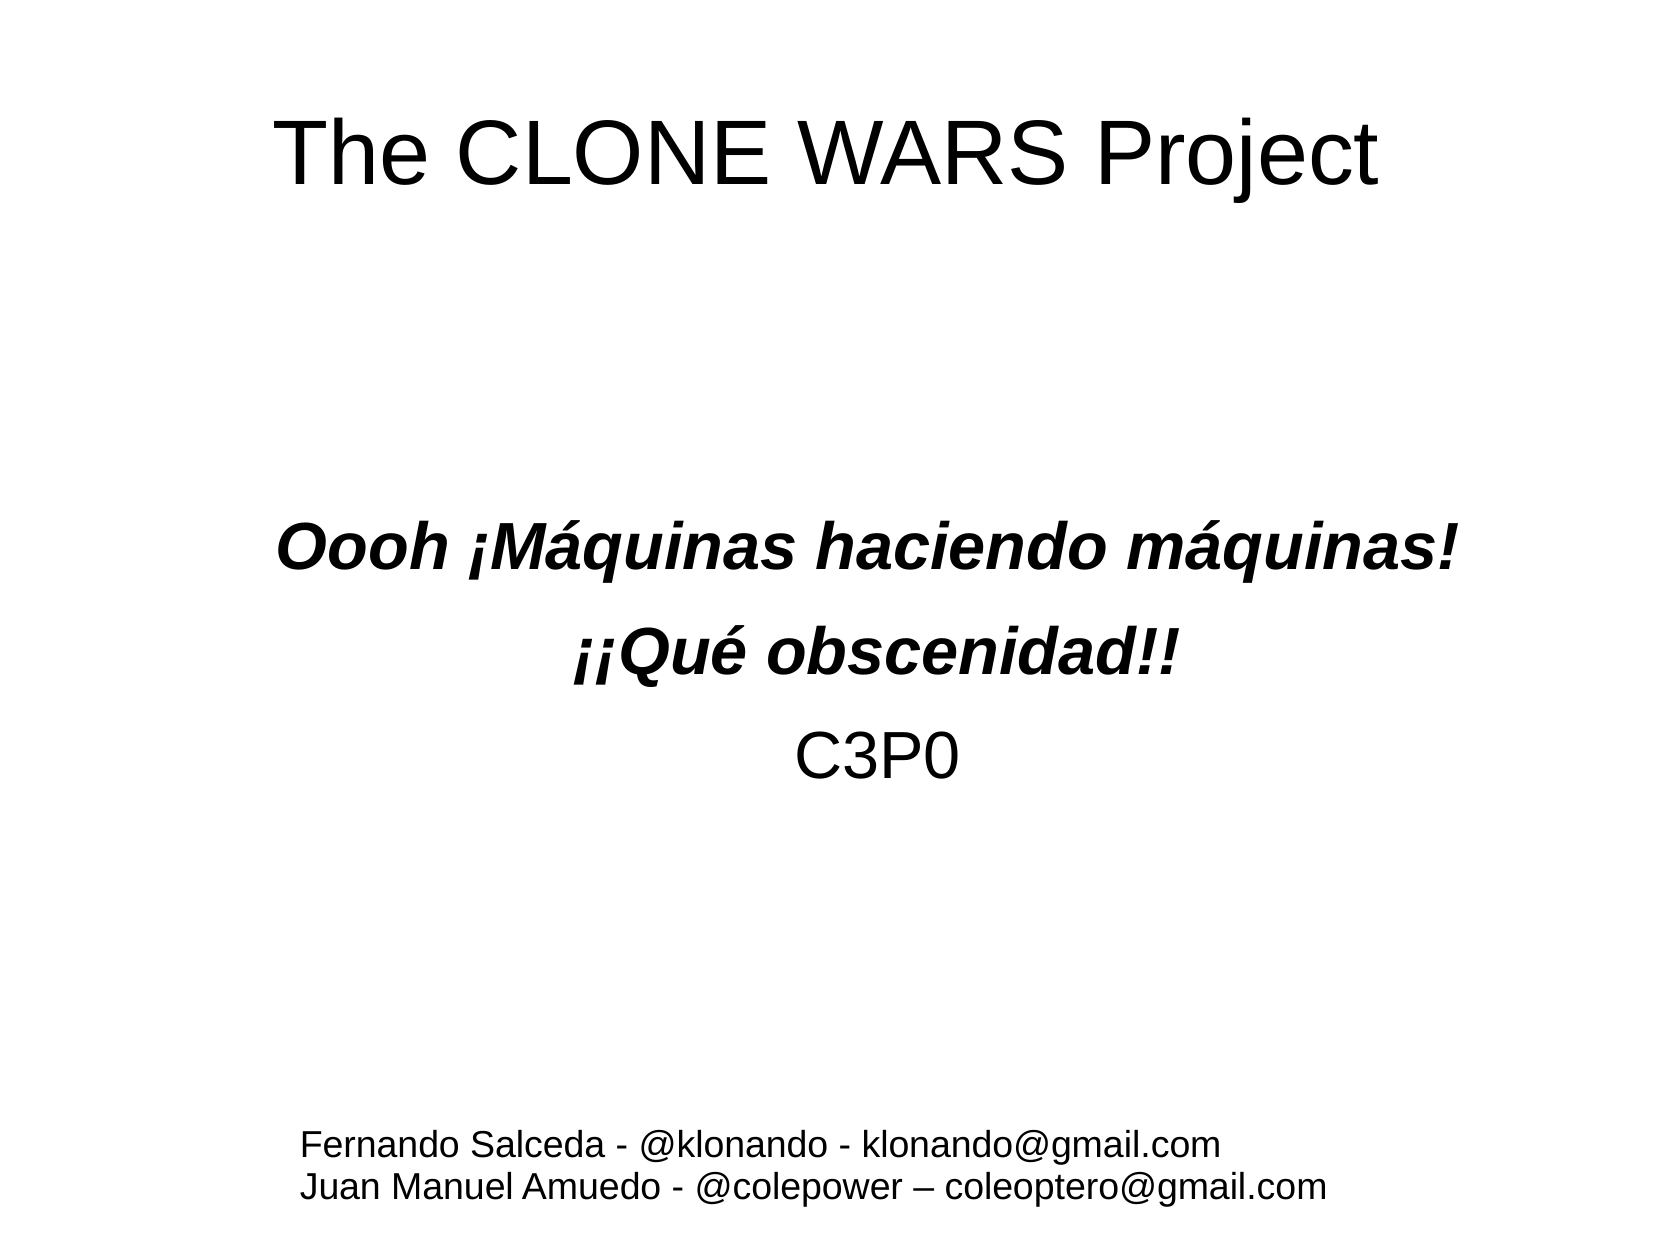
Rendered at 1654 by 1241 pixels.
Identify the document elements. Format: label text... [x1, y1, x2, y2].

title The CLONE WARS Project [82, 49, 1571, 257]
list Oooh ¡Máquinas haciendo máquinas! ¡¡Qué obscenidad!! C3P0 [149, 300, 1606, 1021]
text_box Fernando Salceda - @klonando - klonando@gmail.com Juan Manuel Amuedo - @colepower – coleoptero@gmail.com [285, 1116, 1343, 1216]
